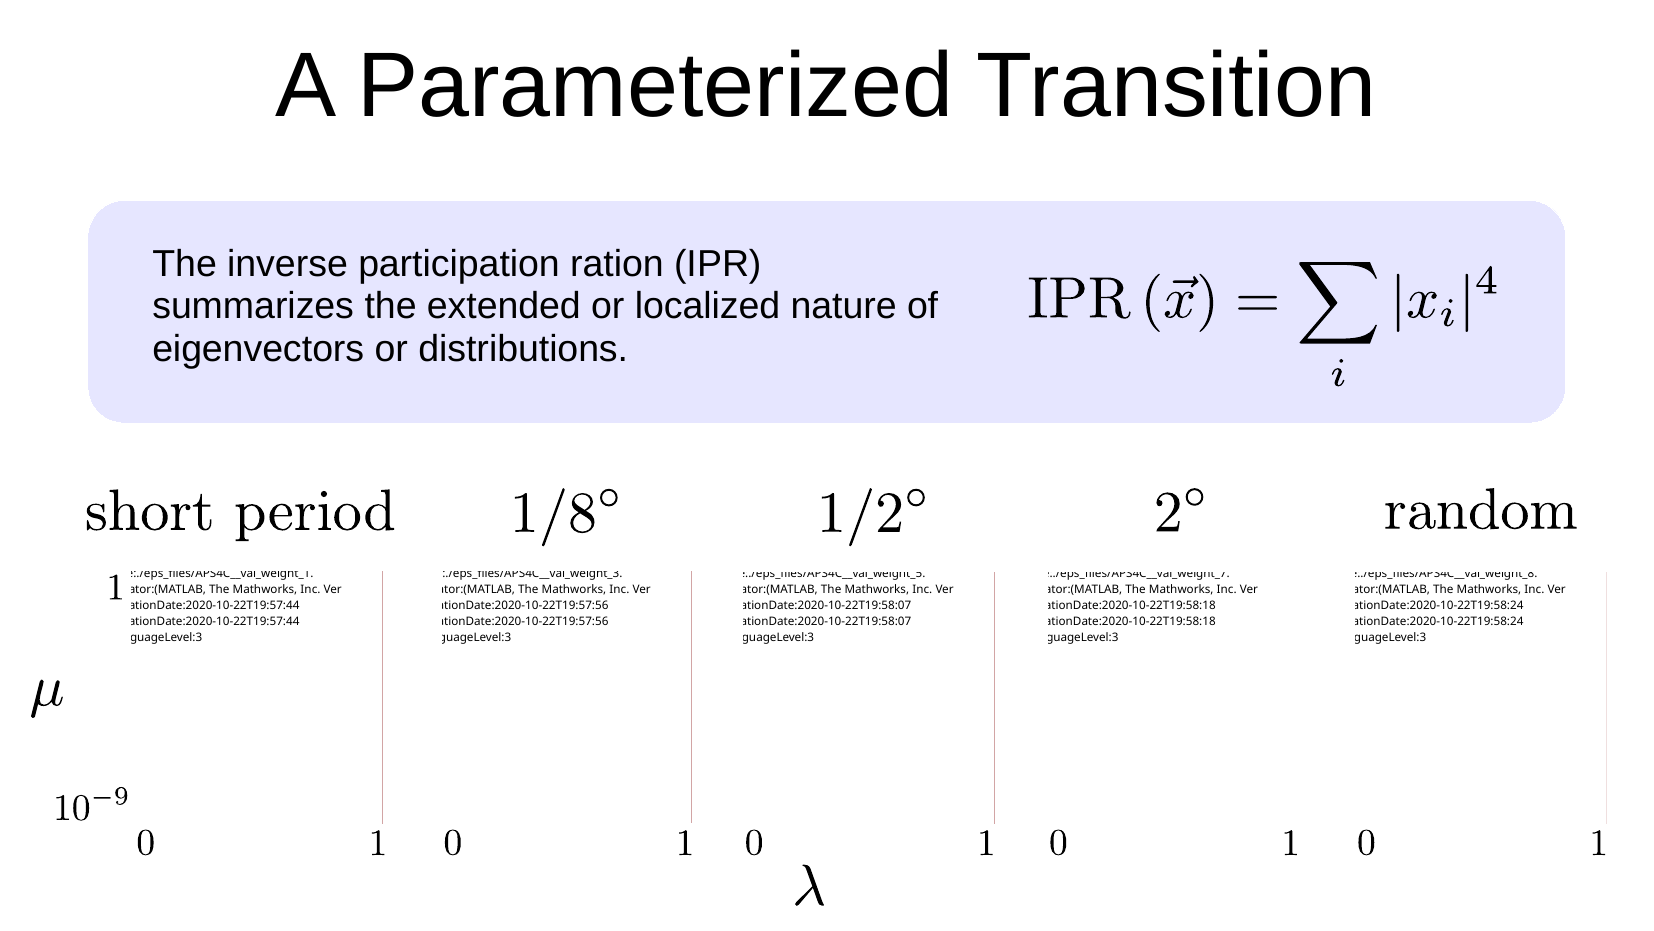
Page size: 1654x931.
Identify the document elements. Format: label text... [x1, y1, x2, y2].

text_box [1357, 829, 1375, 856]
text_box [84, 489, 395, 542]
text_box [136, 829, 154, 856]
text_box [675, 830, 692, 856]
text_box [87, 200, 1566, 424]
text_box [1153, 488, 1204, 532]
text_box [744, 829, 762, 856]
text_box [1383, 488, 1577, 530]
text_box [53, 786, 128, 821]
title A Parameterized Transition [82, 7, 1571, 163]
text_box [29, 679, 63, 718]
text_box [977, 830, 993, 856]
picture [1048, 572, 1299, 824]
text_box [368, 830, 385, 856]
picture [131, 571, 383, 824]
picture [1355, 572, 1607, 824]
text_box [1589, 830, 1606, 856]
text_box [509, 488, 618, 547]
picture [442, 571, 692, 823]
text_box [1281, 830, 1297, 856]
text_box [792, 864, 825, 906]
text_box [816, 488, 925, 547]
text_box [443, 829, 461, 856]
text_box The inverse participation ration (IPR) summarizes the extended or localized nature of eigenvectors or distributions. [137, 235, 988, 385]
text_box [106, 574, 122, 600]
text_box [1048, 829, 1067, 856]
picture [743, 572, 995, 824]
